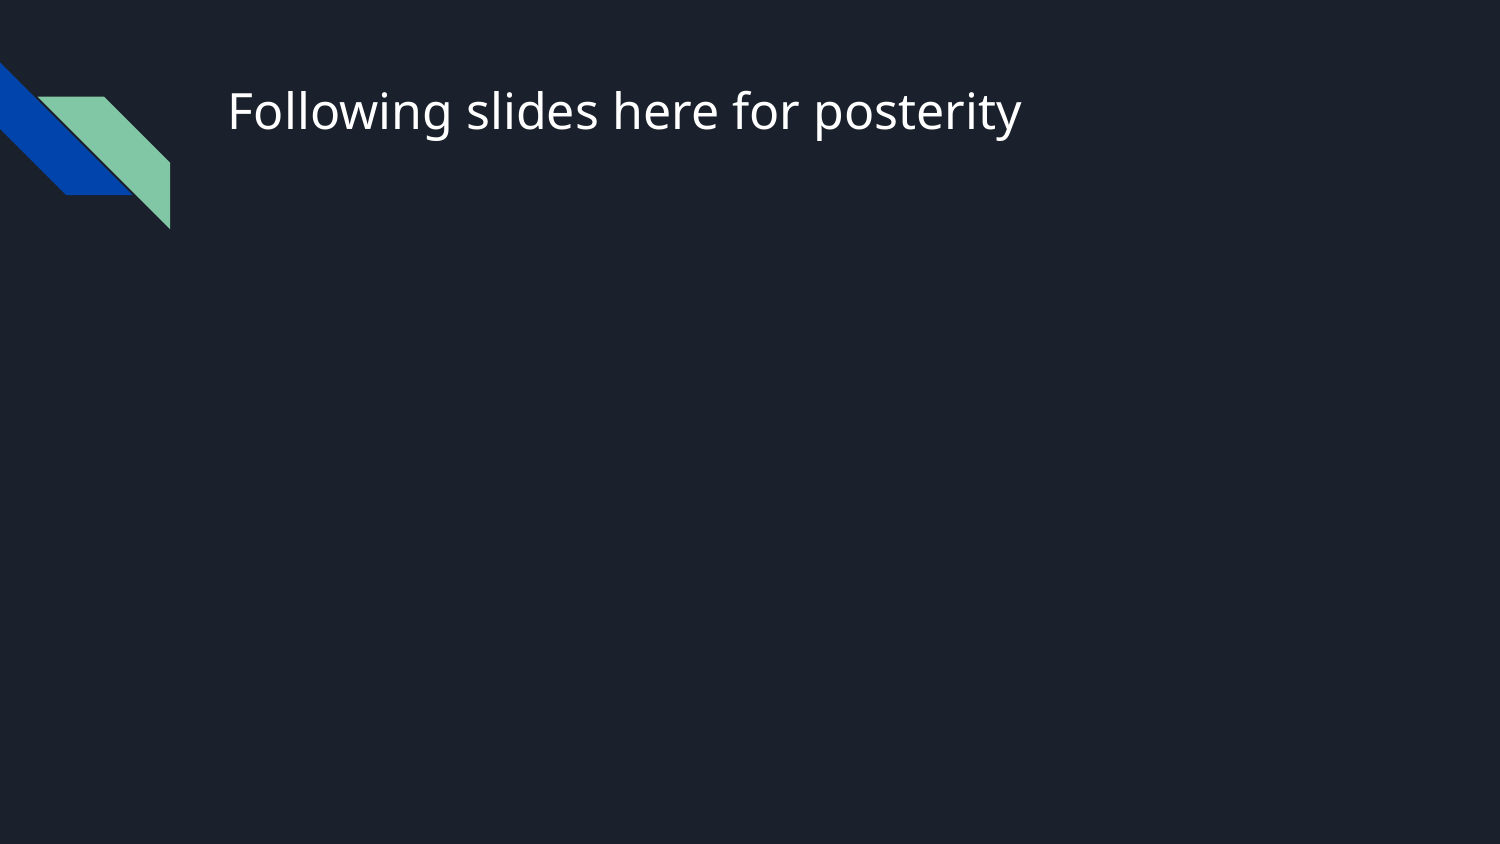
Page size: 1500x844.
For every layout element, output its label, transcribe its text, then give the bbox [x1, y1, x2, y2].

title Following slides here for posterity [212, 64, 1368, 215]
